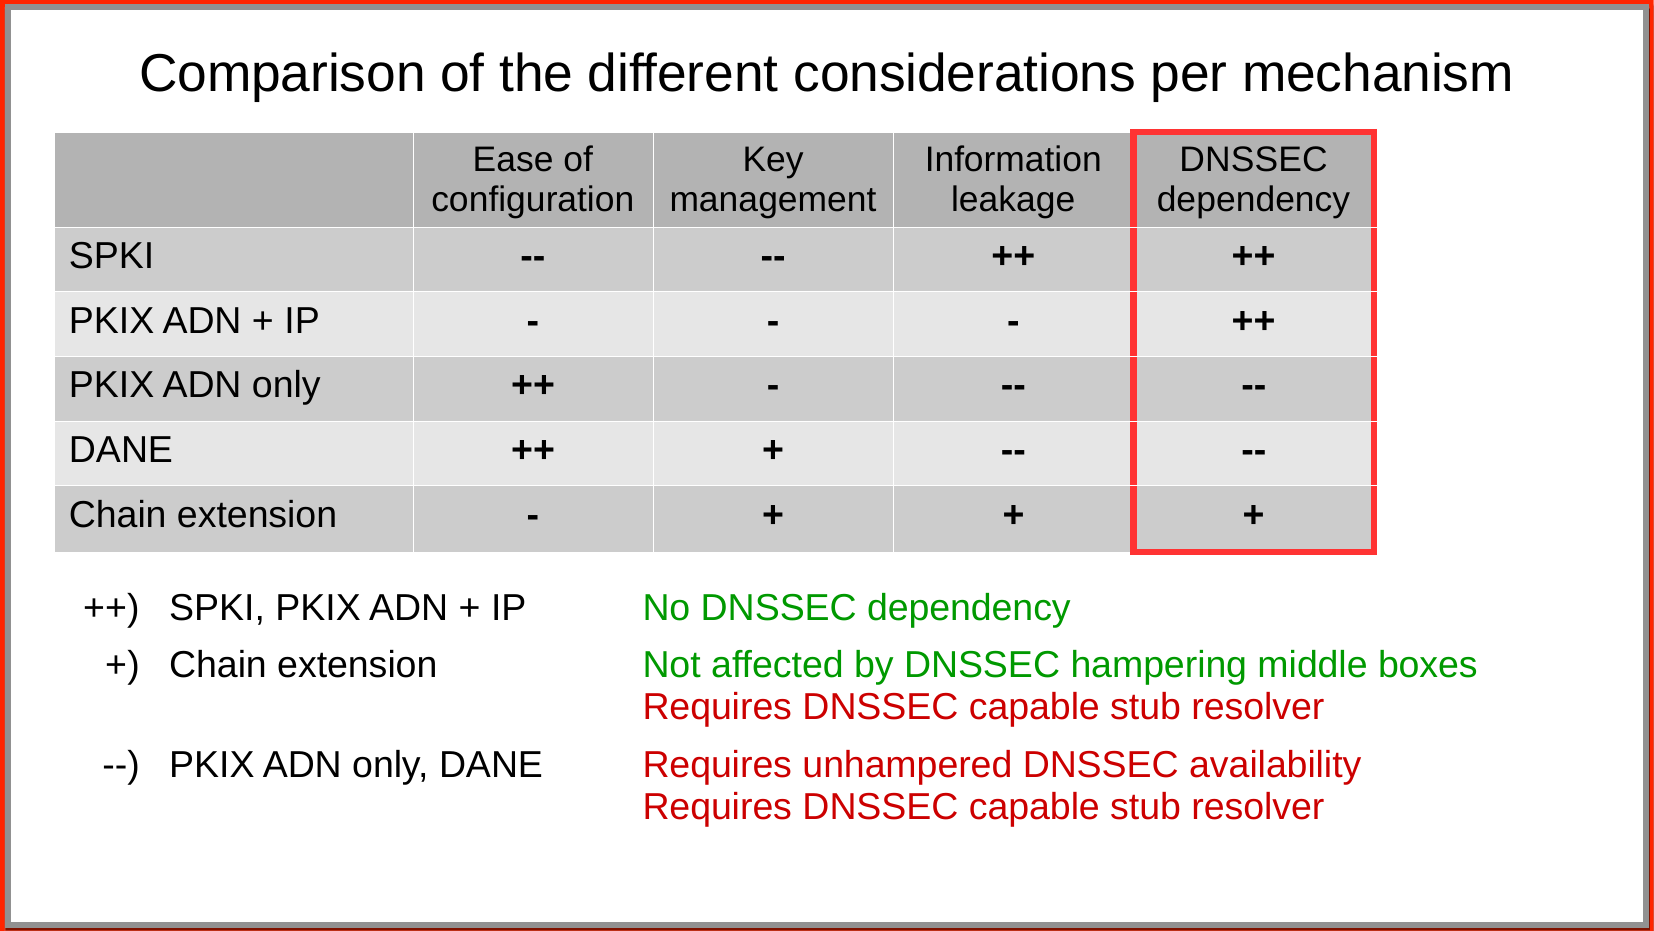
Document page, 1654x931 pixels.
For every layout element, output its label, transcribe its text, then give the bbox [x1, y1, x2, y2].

table_cell - [654, 292, 893, 356]
table_cell ++ [414, 422, 653, 485]
table_cell - [414, 292, 653, 356]
table_cell --) [59, 736, 154, 835]
table_header Ease of configuration [414, 133, 653, 227]
table_header No DNSSEC dependency [628, 579, 1611, 636]
table_cell -- [894, 422, 1130, 485]
table_cell PKIX ADN only [55, 357, 413, 421]
table_header Key management [654, 133, 893, 227]
table_cell + [654, 486, 893, 552]
table_cell - [414, 486, 653, 552]
table_header DNSSEC dependency [1137, 135, 1371, 227]
table_cell Requires unhampered DNSSEC availability Requires DNSSEC capable stub resolver [628, 736, 1611, 835]
table_cell - [654, 357, 893, 421]
table_header SPKI, PKIX ADN + IP [154, 579, 628, 636]
table_cell ++ [1137, 228, 1371, 291]
table_cell +) [59, 636, 154, 736]
table_header Information leakage [894, 133, 1130, 227]
table_cell DANE [55, 422, 413, 485]
table_cell ++ [894, 228, 1130, 291]
table_cell ++ [414, 357, 653, 421]
table_cell SPKI [55, 228, 413, 291]
table_cell + [654, 422, 893, 485]
table_cell PKIX ADN only, DANE [154, 736, 628, 835]
table_cell Not affected by DNSSEC hampering middle boxes Requires DNSSEC capable stub resolver [628, 636, 1611, 736]
table_header [55, 133, 413, 227]
table_cell -- [1137, 357, 1371, 421]
table_cell Chain extension [55, 486, 413, 552]
table_cell -- [654, 228, 893, 291]
table_cell + [1137, 486, 1371, 549]
table_cell -- [414, 228, 653, 291]
table_cell -- [1137, 422, 1371, 485]
table_cell PKIX ADN + IP [55, 292, 413, 356]
table_cell ++ [1137, 292, 1371, 356]
table_header ++) [59, 579, 154, 636]
table_cell + [894, 486, 1130, 552]
title Comparison of the different considerations per mechanism [82, 0, 1571, 152]
table_cell -- [894, 357, 1130, 421]
table_cell - [894, 292, 1130, 356]
table_cell Chain extension [154, 636, 628, 736]
